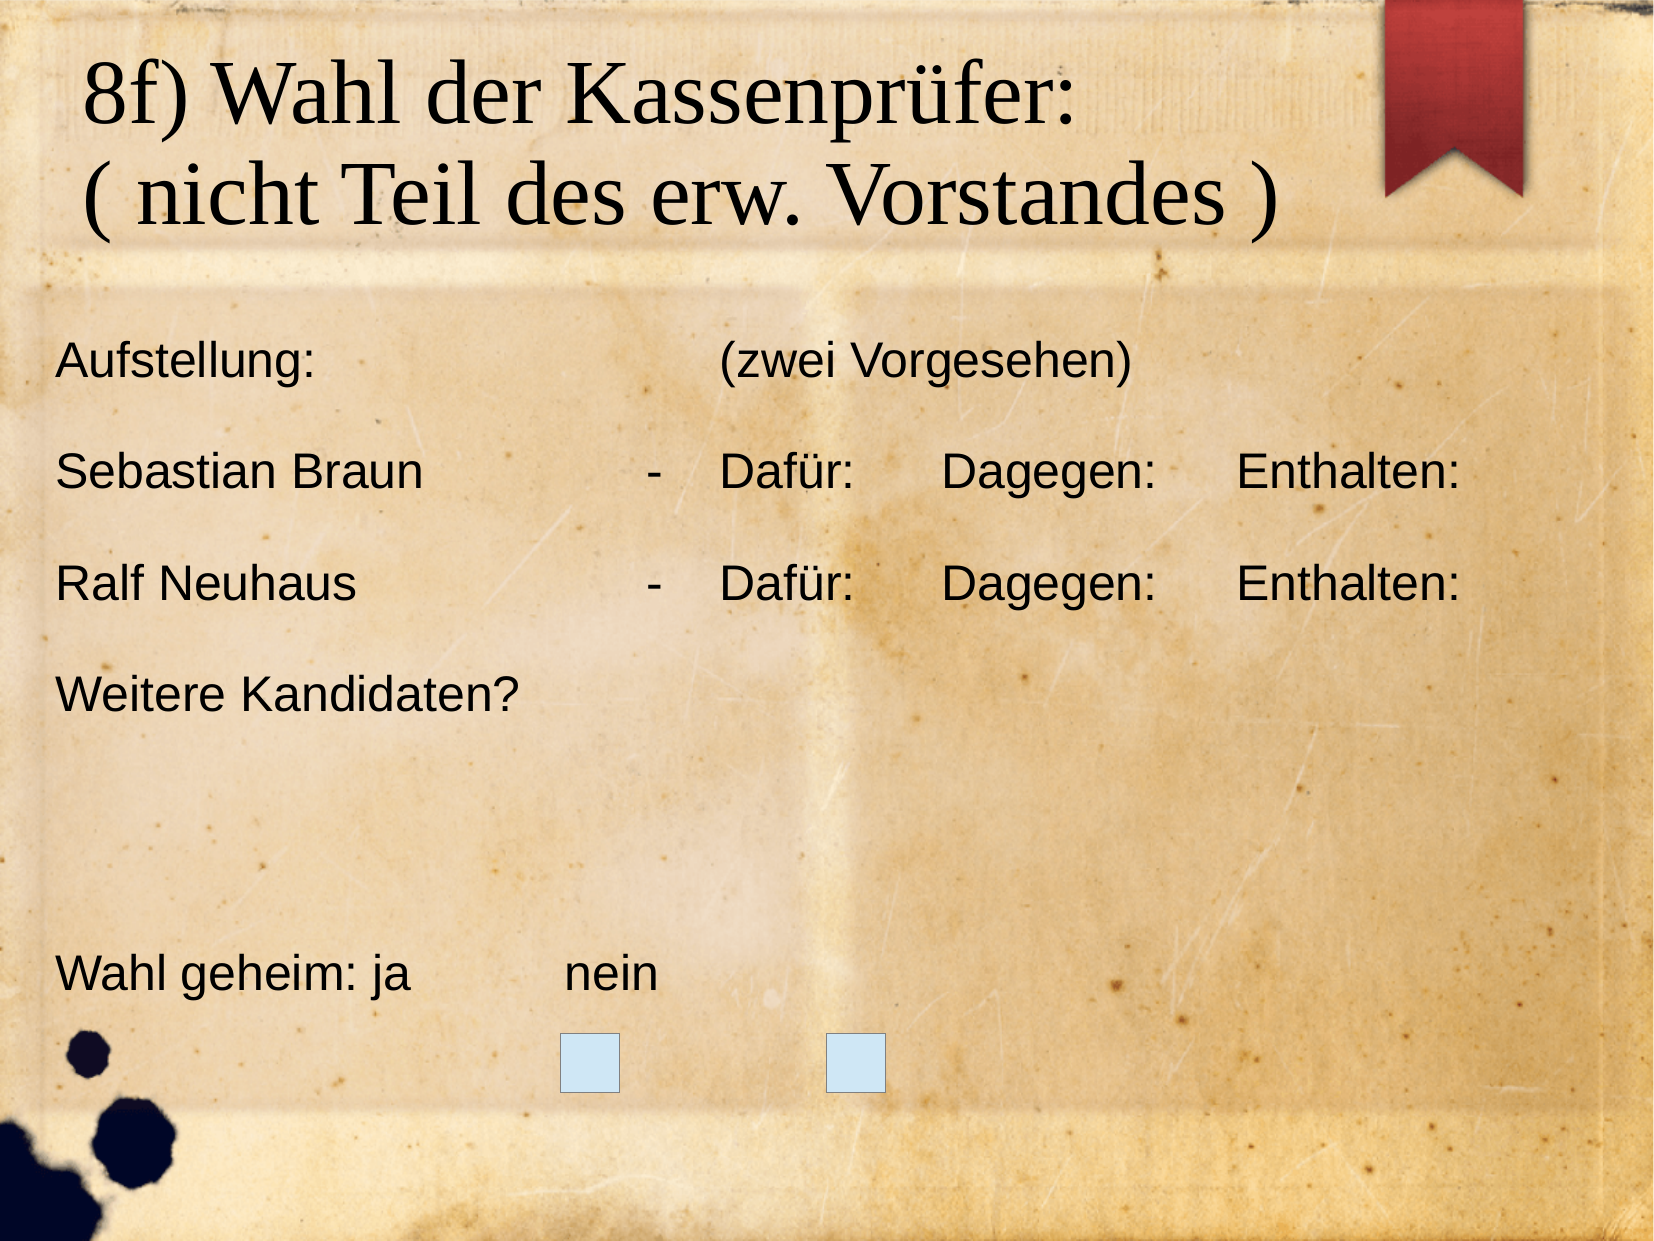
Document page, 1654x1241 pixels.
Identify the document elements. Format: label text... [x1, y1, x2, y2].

title 8f) Wahl der Kassenprüfer: ( nicht Teil des erw. Vorstandes ) [82, 41, 1347, 245]
text_box [826, 1033, 886, 1093]
text_box Aufstellung: (zwei Vorgesehen) Sebastian Braun - Dafür: Dagegen: Enthalten: Ralf Neuhaus - Dafür: Dagegen: Enthalten: Weitere Kandidaten? Wahl geheim: ja nein [40, 324, 1477, 1009]
text_box [560, 1033, 620, 1093]
picture [0, 0, 1654, 1241]
